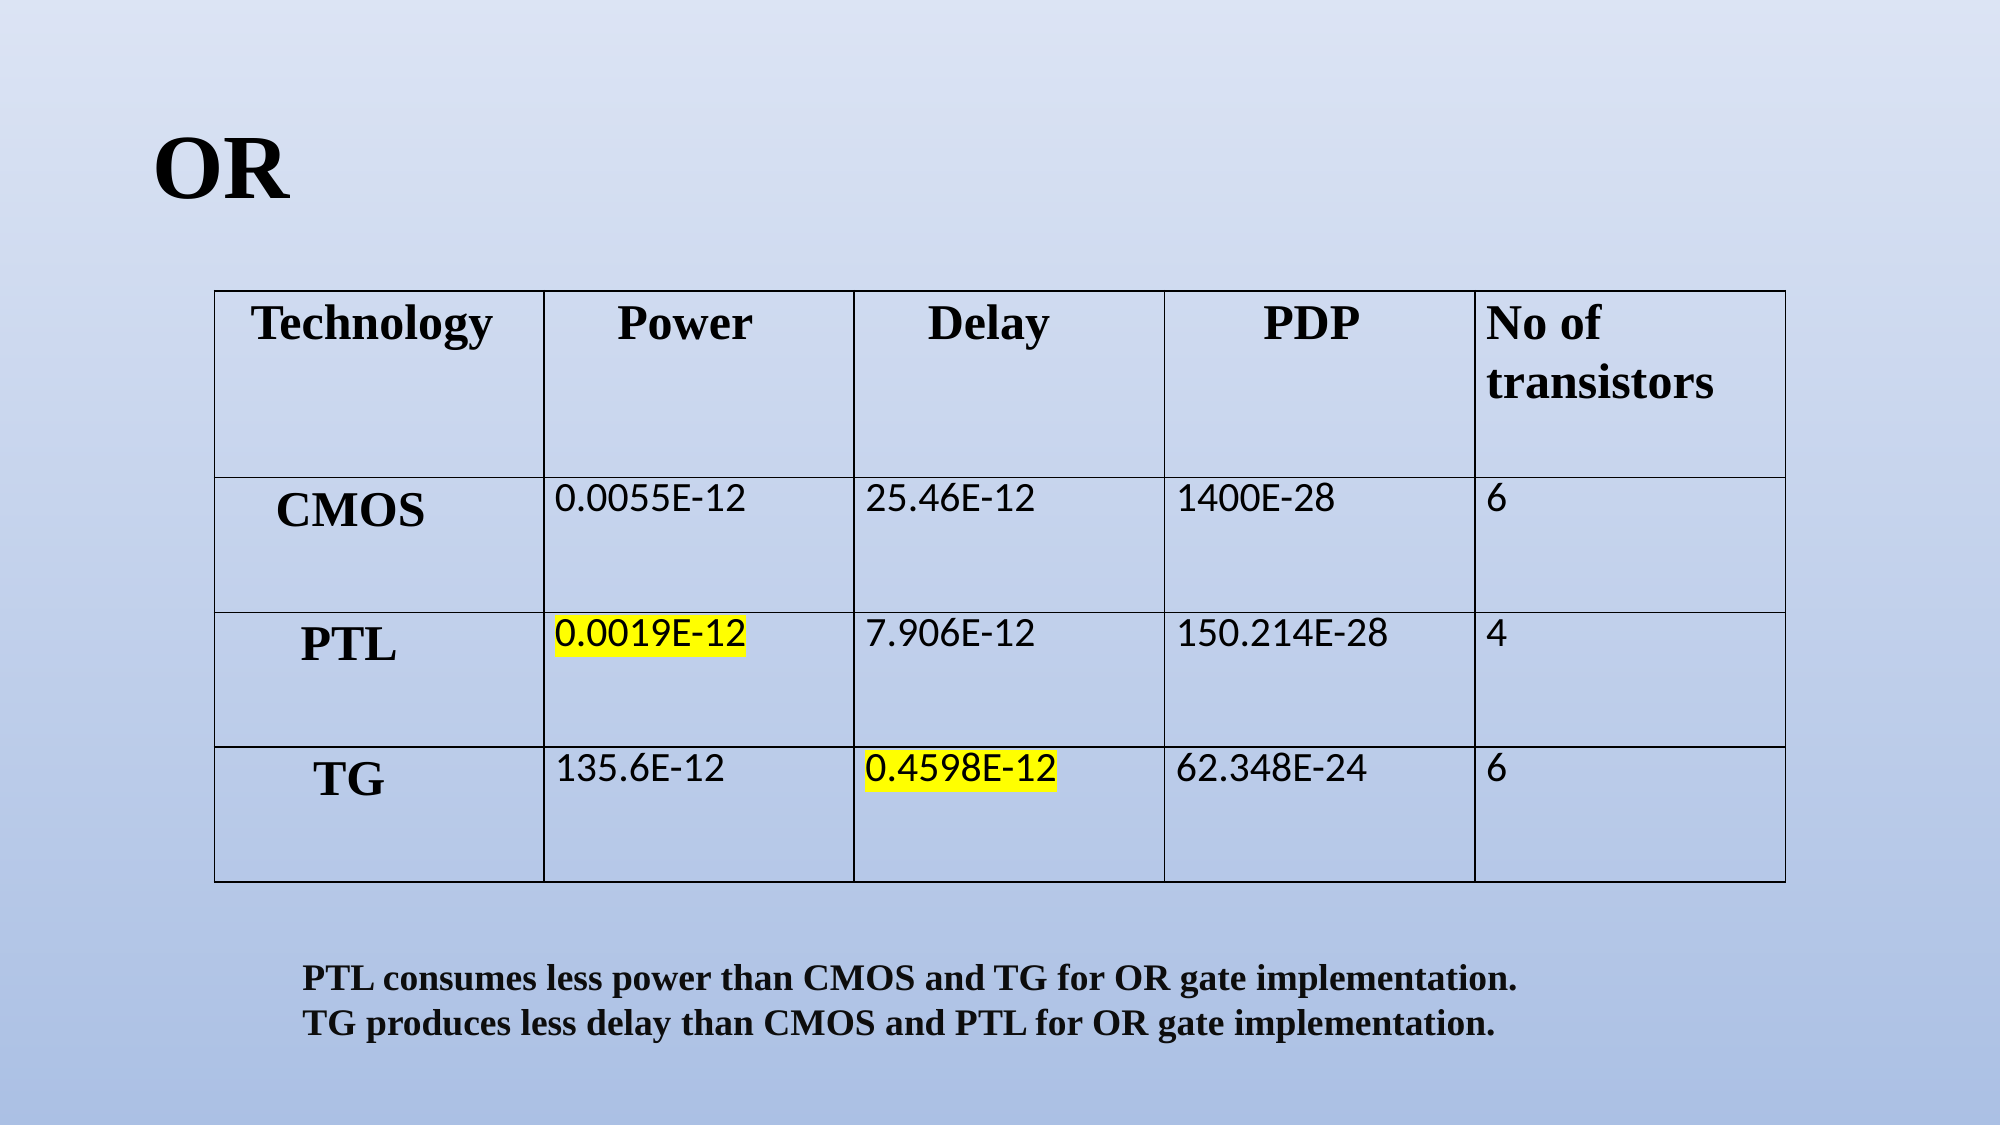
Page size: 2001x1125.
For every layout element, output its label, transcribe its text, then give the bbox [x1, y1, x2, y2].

table_cell 6 [1476, 748, 1785, 881]
table_cell 6 [1476, 478, 1785, 612]
table_header Power [545, 292, 853, 477]
text_box PTL consumes less power than CMOS and TG for OR gate implementation. TG produces less delay than CMOS and PTL for OR gate implementation. [287, 945, 1650, 1051]
table_cell 1400E-28 [1165, 478, 1474, 612]
table_header No of transistors [1476, 292, 1785, 477]
table_cell 150.214E-28 [1165, 613, 1474, 746]
table_cell TG [215, 748, 543, 881]
table_cell 25.46E-12 [855, 478, 1164, 612]
table_cell 7.906E-12 [855, 613, 1164, 746]
table_cell 4 [1476, 613, 1785, 746]
table_cell 135.6E-12 [545, 748, 853, 881]
table_cell 0.0019E-12 [545, 613, 853, 746]
table_cell PTL [215, 613, 543, 746]
table_header Delay [855, 292, 1164, 477]
table_header Technology [215, 292, 543, 477]
table_cell 0.0055E-12 [545, 478, 853, 612]
table_header PDP [1165, 292, 1474, 477]
table_cell 62.348E-24 [1165, 748, 1474, 881]
table_cell 0.4598E-12 [855, 748, 1164, 881]
table_cell CMOS [215, 478, 543, 612]
title OR [137, 59, 1863, 278]
